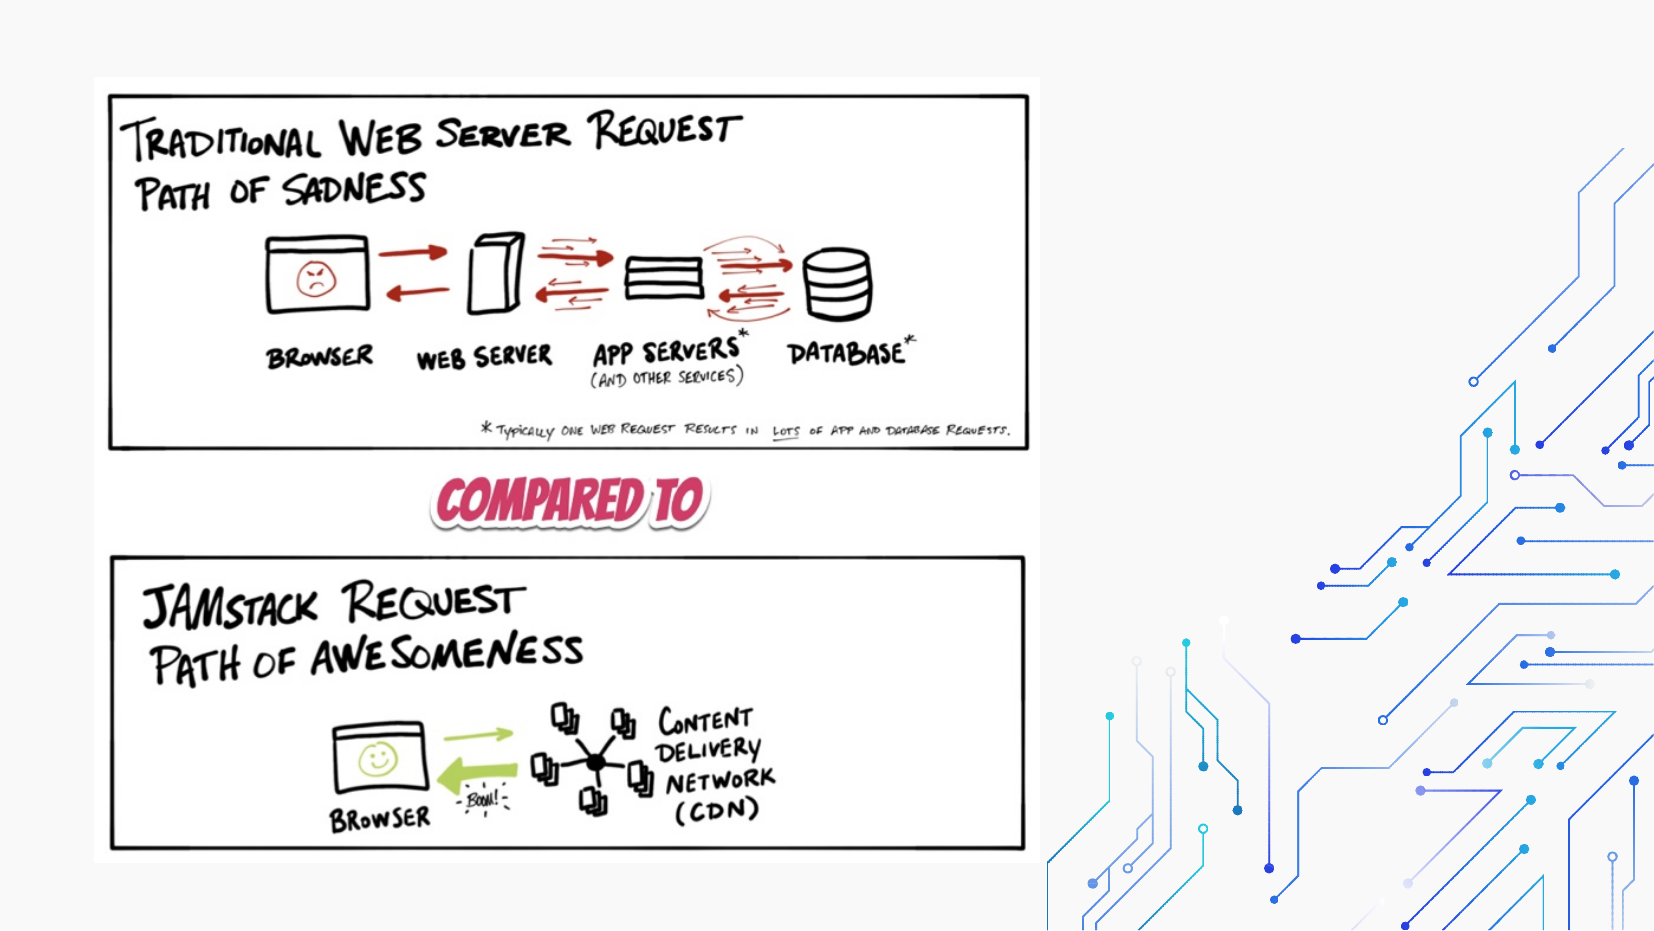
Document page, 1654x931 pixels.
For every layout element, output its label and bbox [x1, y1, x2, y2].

picture [94, 77, 1040, 863]
